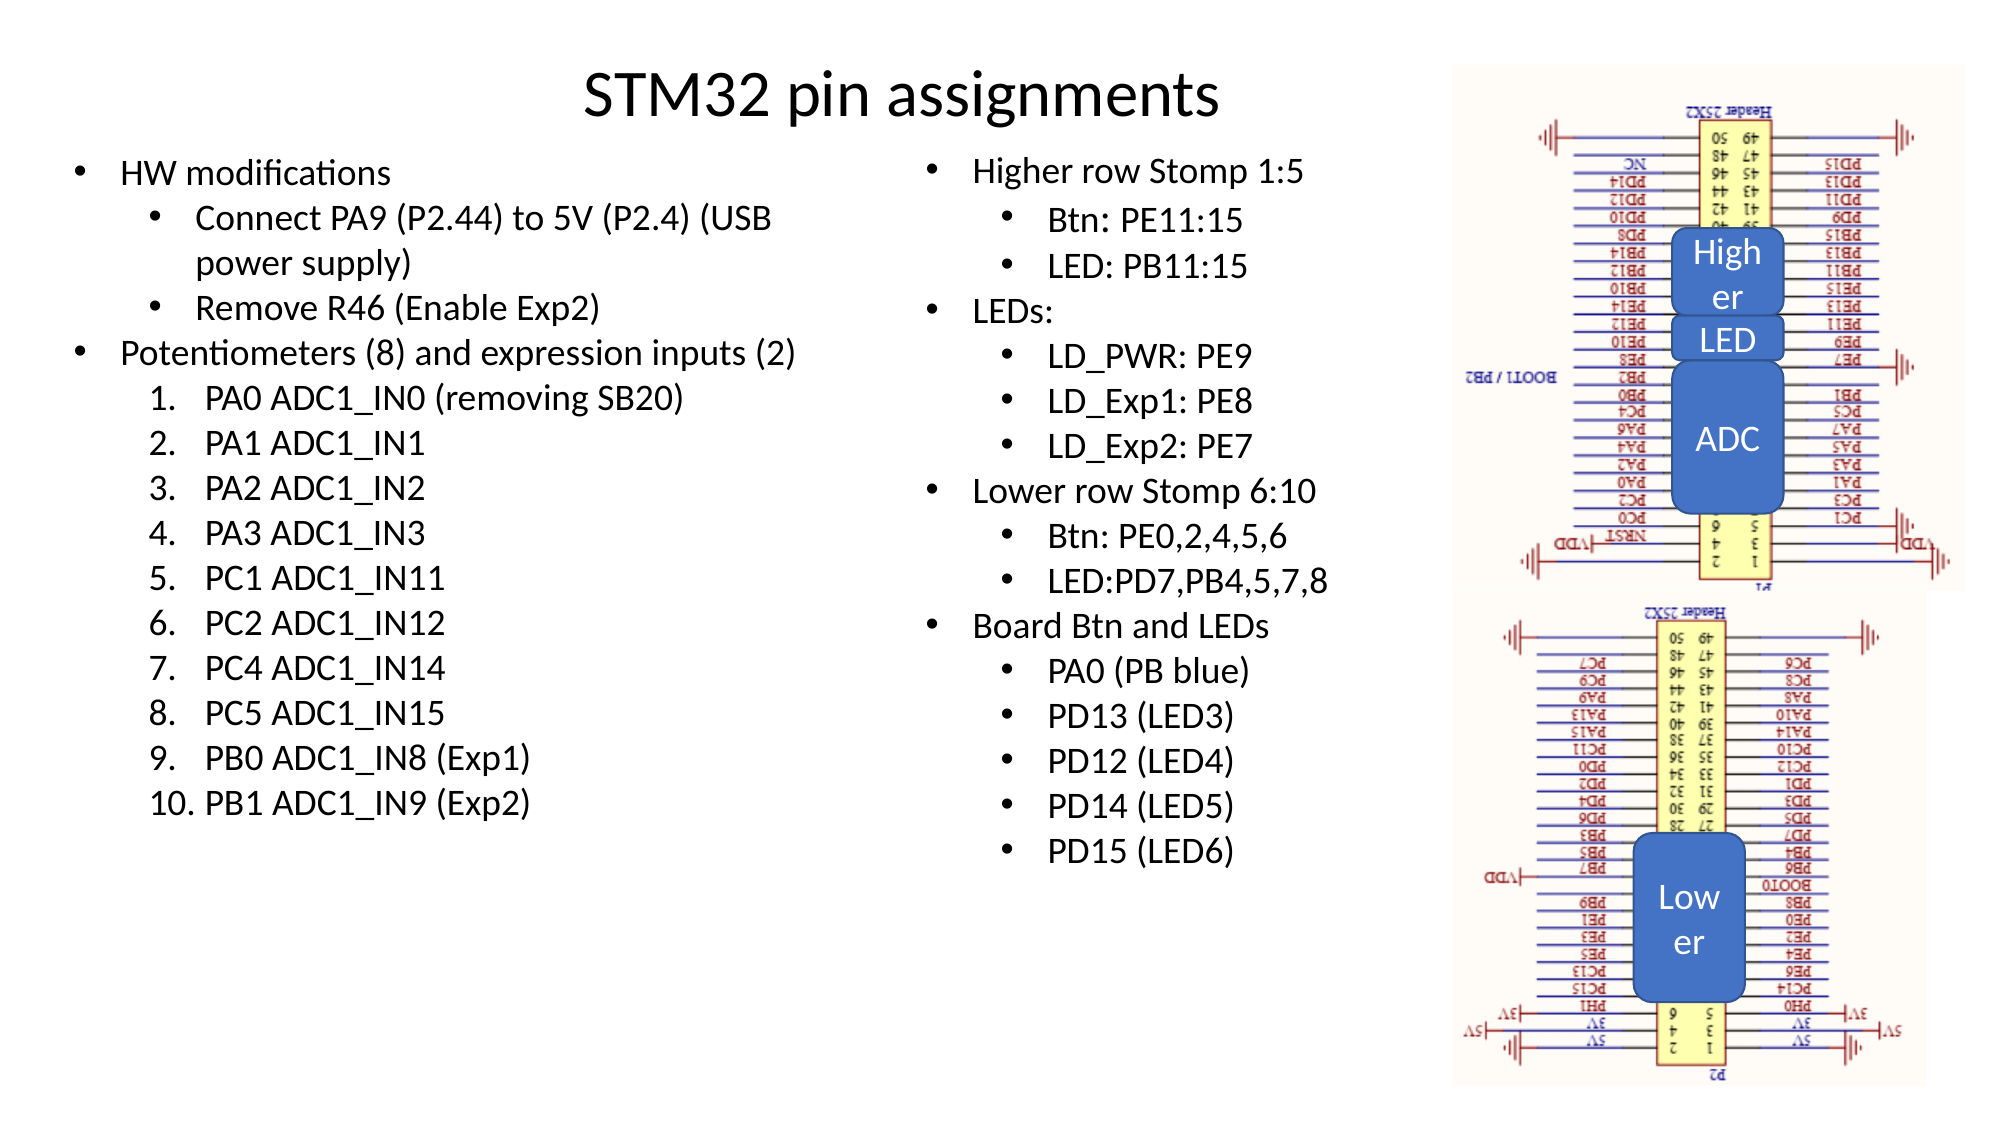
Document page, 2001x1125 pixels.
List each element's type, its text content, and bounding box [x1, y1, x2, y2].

text_box STM32 pin assignments [569, 42, 1237, 138]
picture [1452, 64, 1965, 1086]
text_box Lower [1633, 833, 1745, 1003]
text_box LED [1672, 315, 1784, 361]
text_box HW modifications Connect PA9 (P2.44) to 5V (P2.4) (USB power supply) Remove R46 (Enable Exp2) Potentiometers (8) and expression inputs (2) PA0 ADC1_IN0 (removing SB20) PA1 ADC1_IN1 PA2 ADC1_IN2 PA3 ADC1_IN3 PC1 ADC1_IN11 PC2 ADC1_IN12 PC4 ADC1_IN14 PC5 ADC1_IN15 PB0 ADC1_IN8 (Exp1) PB1 ADC1_IN9 (Exp2) [58, 140, 832, 831]
text_box Higher row Stomp 1:5 Btn: PE11:15 LED: PB11:15 LEDs: LD_PWR: PE9 LD_Exp1: PE8 LD_Exp2: PE7 Lower row Stomp 6:10 Btn: PE0,2,4,5,6 LED:PD7,PB4,5,7,8 Board Btn and LEDs PA0 (PB blue) PD13 (LED3) PD12 (LED4) PD14 (LED5) PD15 (LED6) [910, 138, 1438, 879]
text_box ADC [1672, 361, 1784, 514]
text_box Higher [1672, 228, 1784, 315]
